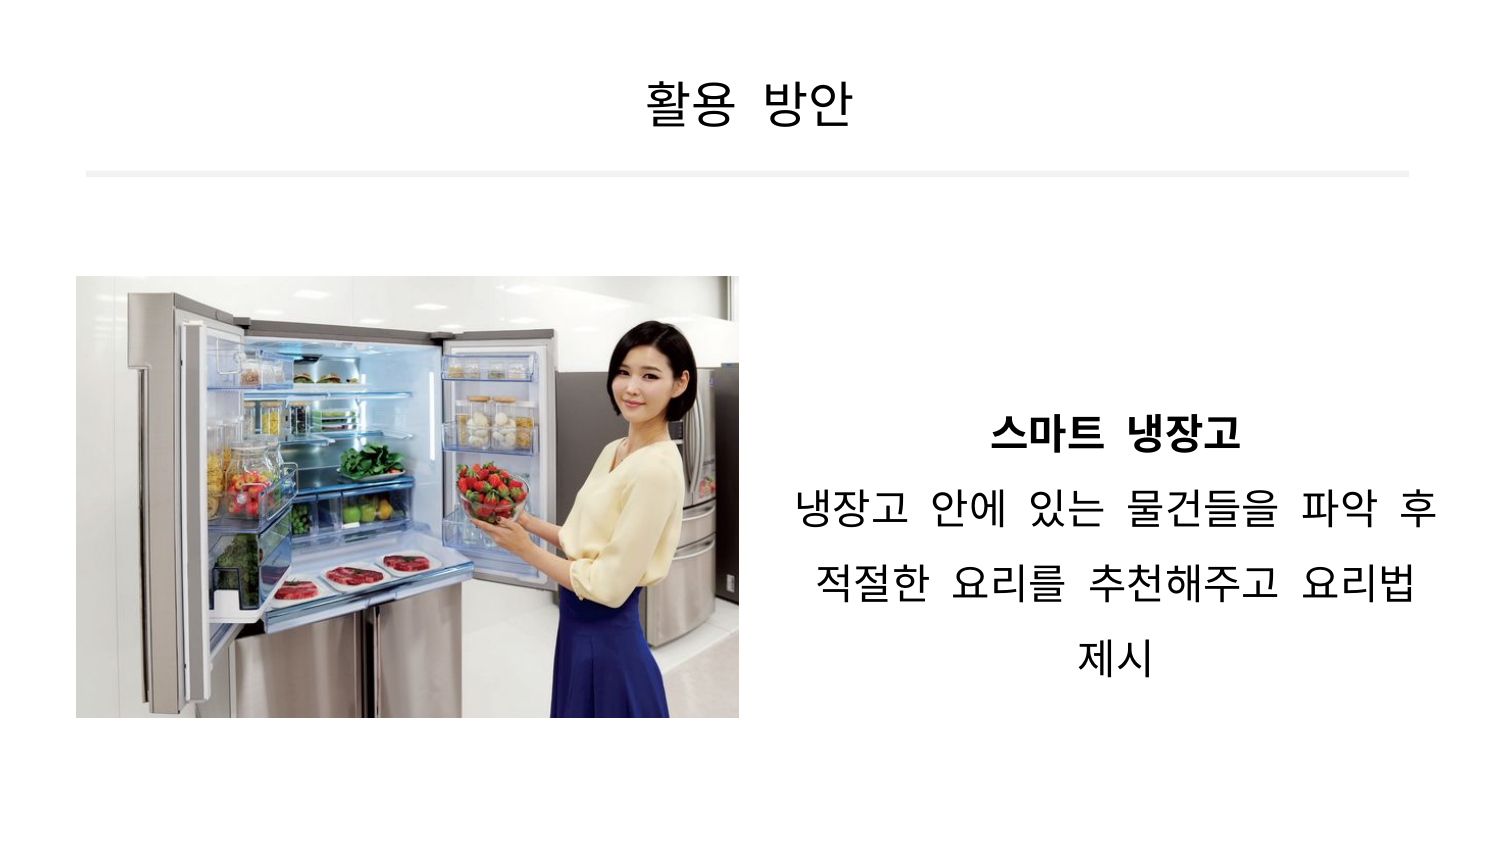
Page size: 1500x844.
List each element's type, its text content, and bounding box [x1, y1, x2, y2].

picture [76, 276, 739, 718]
title 활용 방안 [75, 33, 1425, 174]
text_box 스마트 냉장고 냉장고 안에 있는 물건들을 파악 후 적절한 요리를 추천해주고 요리법 제시 [773, 375, 1459, 691]
